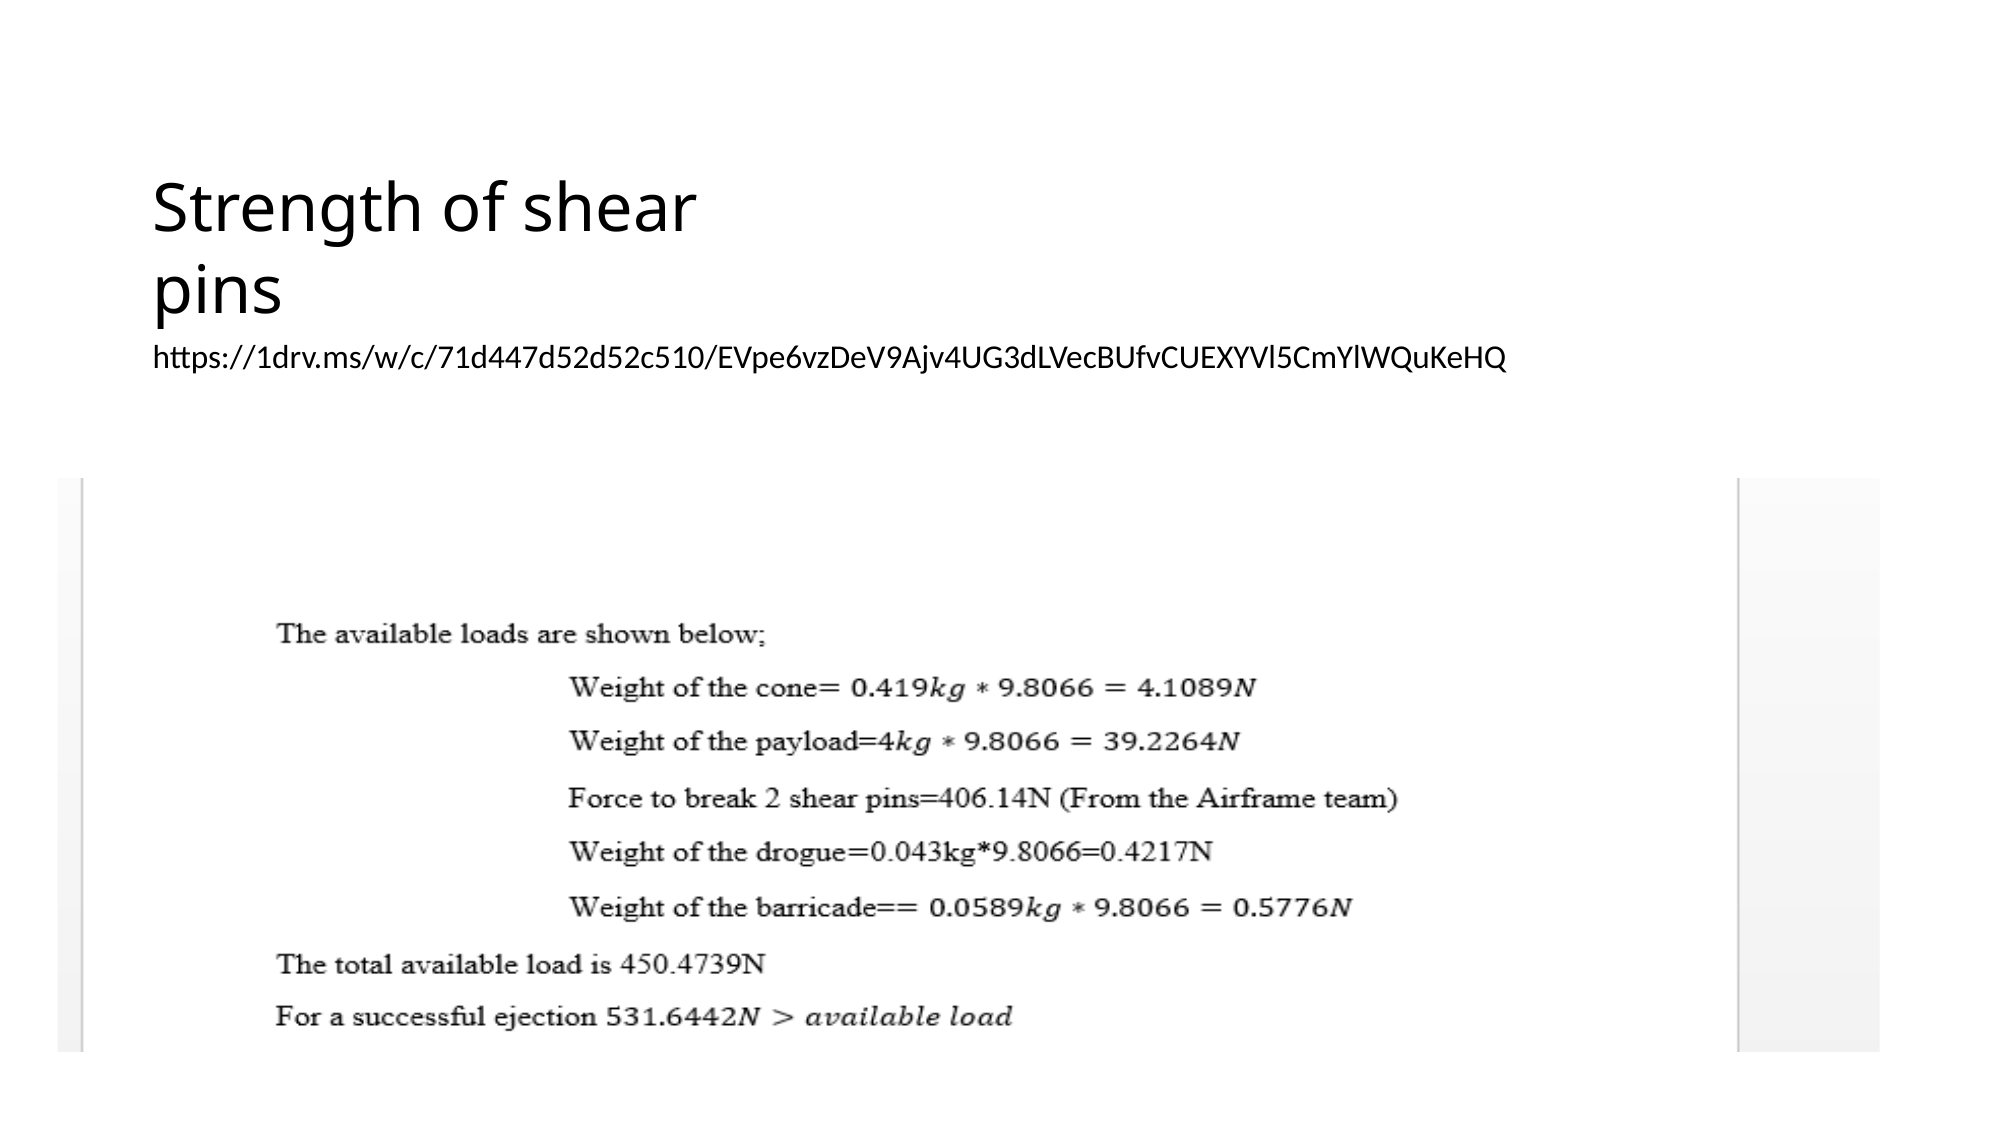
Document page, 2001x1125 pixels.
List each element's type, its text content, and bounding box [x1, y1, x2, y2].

list https://1drv.ms/w/c/71d447d52d52c510/EVpe6vzDeV9Ajv4UG3dLVecBUfvCUEXYVl5CmYlWQuKeHQ [137, 337, 1726, 478]
title Strength of shear pins [137, 75, 783, 337]
picture [57, 478, 1880, 1052]
